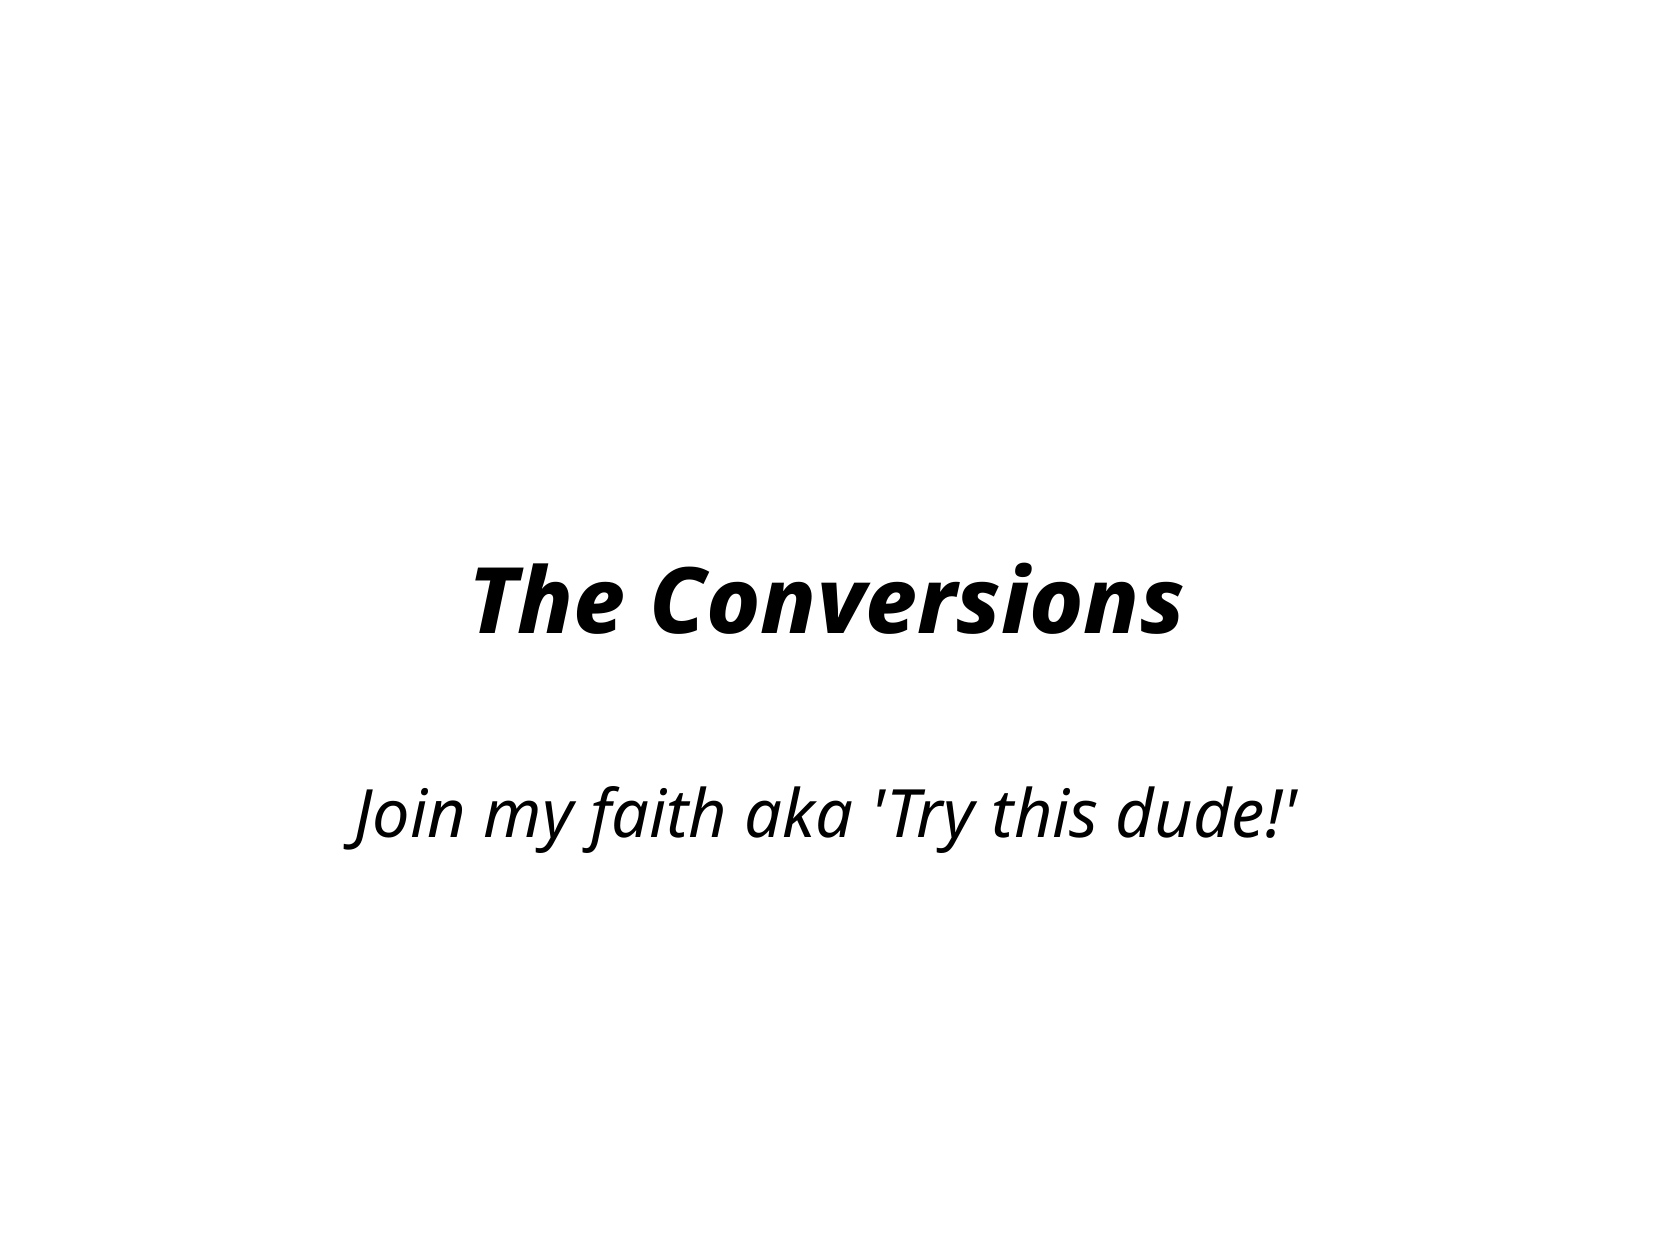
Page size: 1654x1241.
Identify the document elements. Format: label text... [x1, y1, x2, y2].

title The Conversions [82, 495, 1571, 703]
title Join my faith aka 'Try this dude!' [82, 707, 1571, 916]
